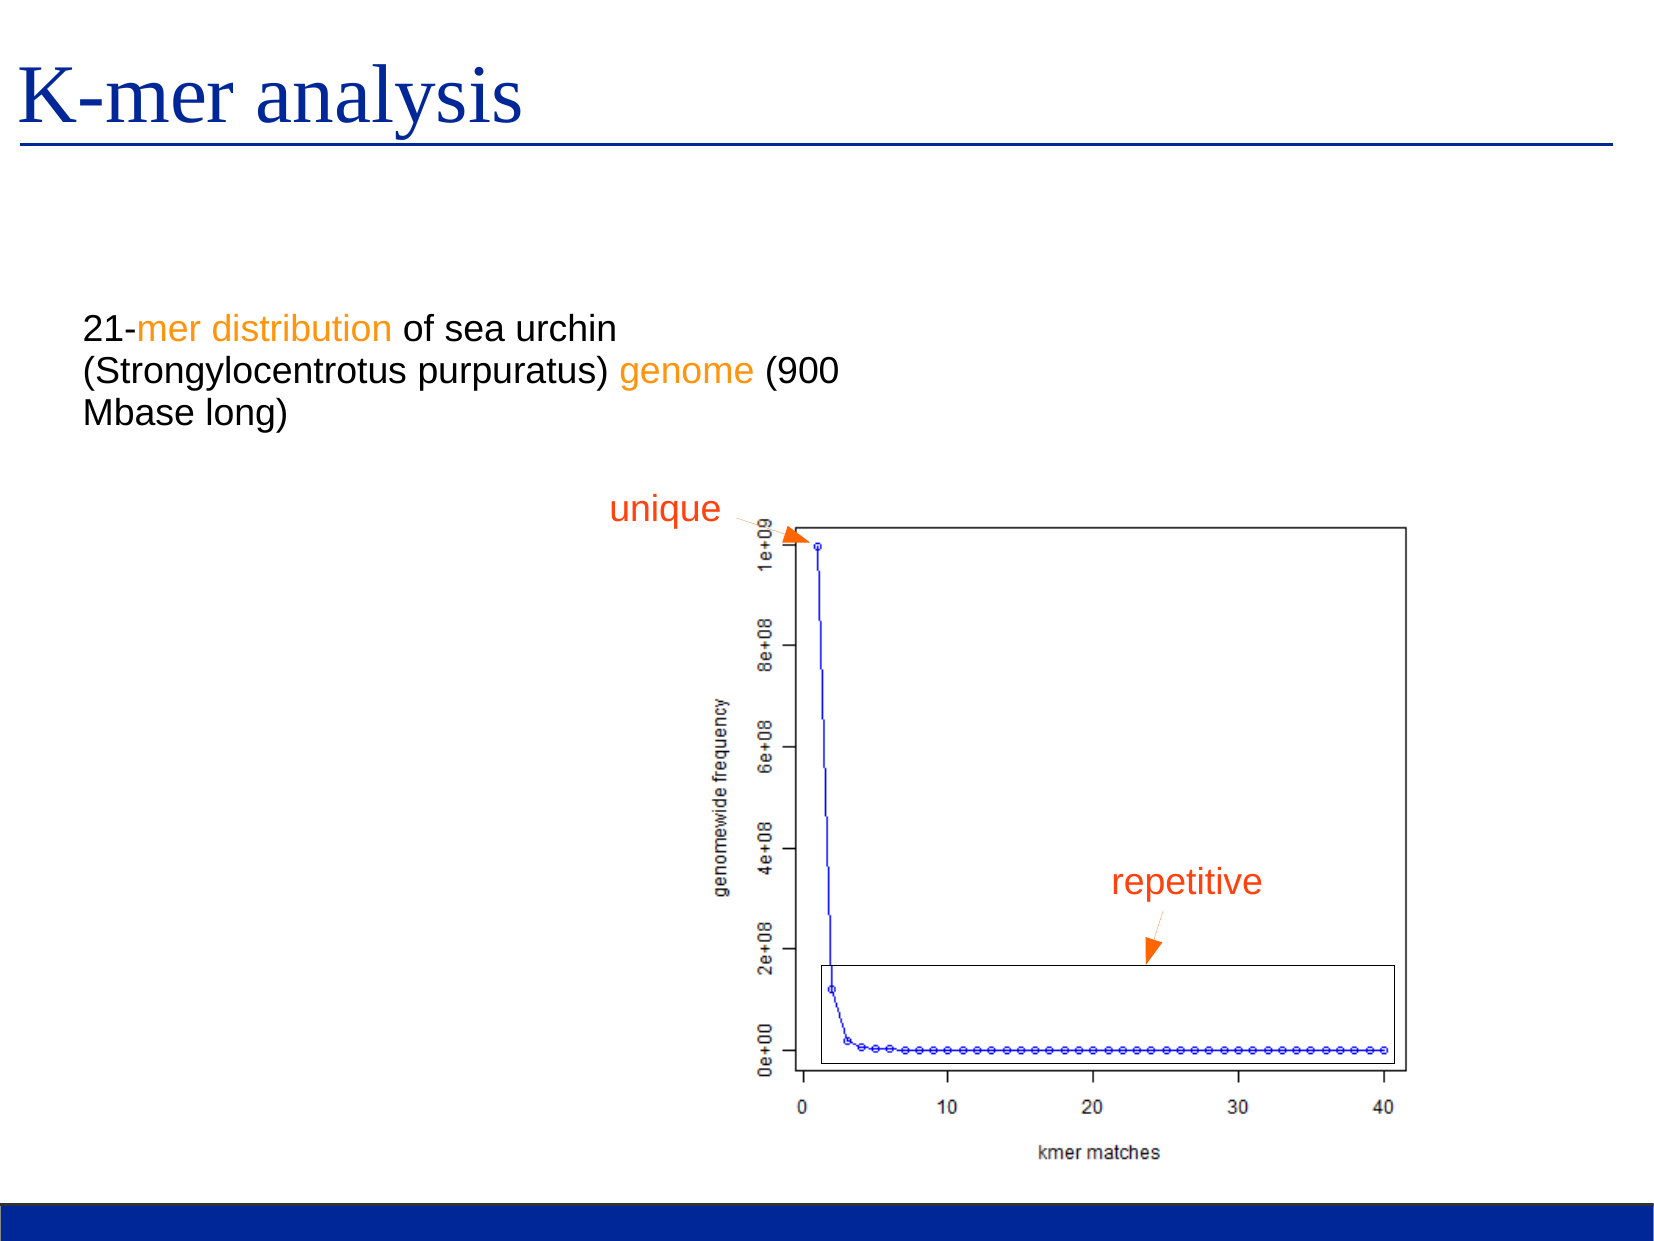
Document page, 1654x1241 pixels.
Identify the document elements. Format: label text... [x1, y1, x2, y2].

picture [703, 435, 1454, 1186]
text_box unique [594, 480, 737, 538]
text_box repetitive [1096, 853, 1279, 911]
list 21-mer distribution of sea urchin (Strongylocentrotus purpuratus) genome (900 Mbase long) [82, 307, 841, 1127]
title K-mer analysis [17, 0, 1589, 198]
